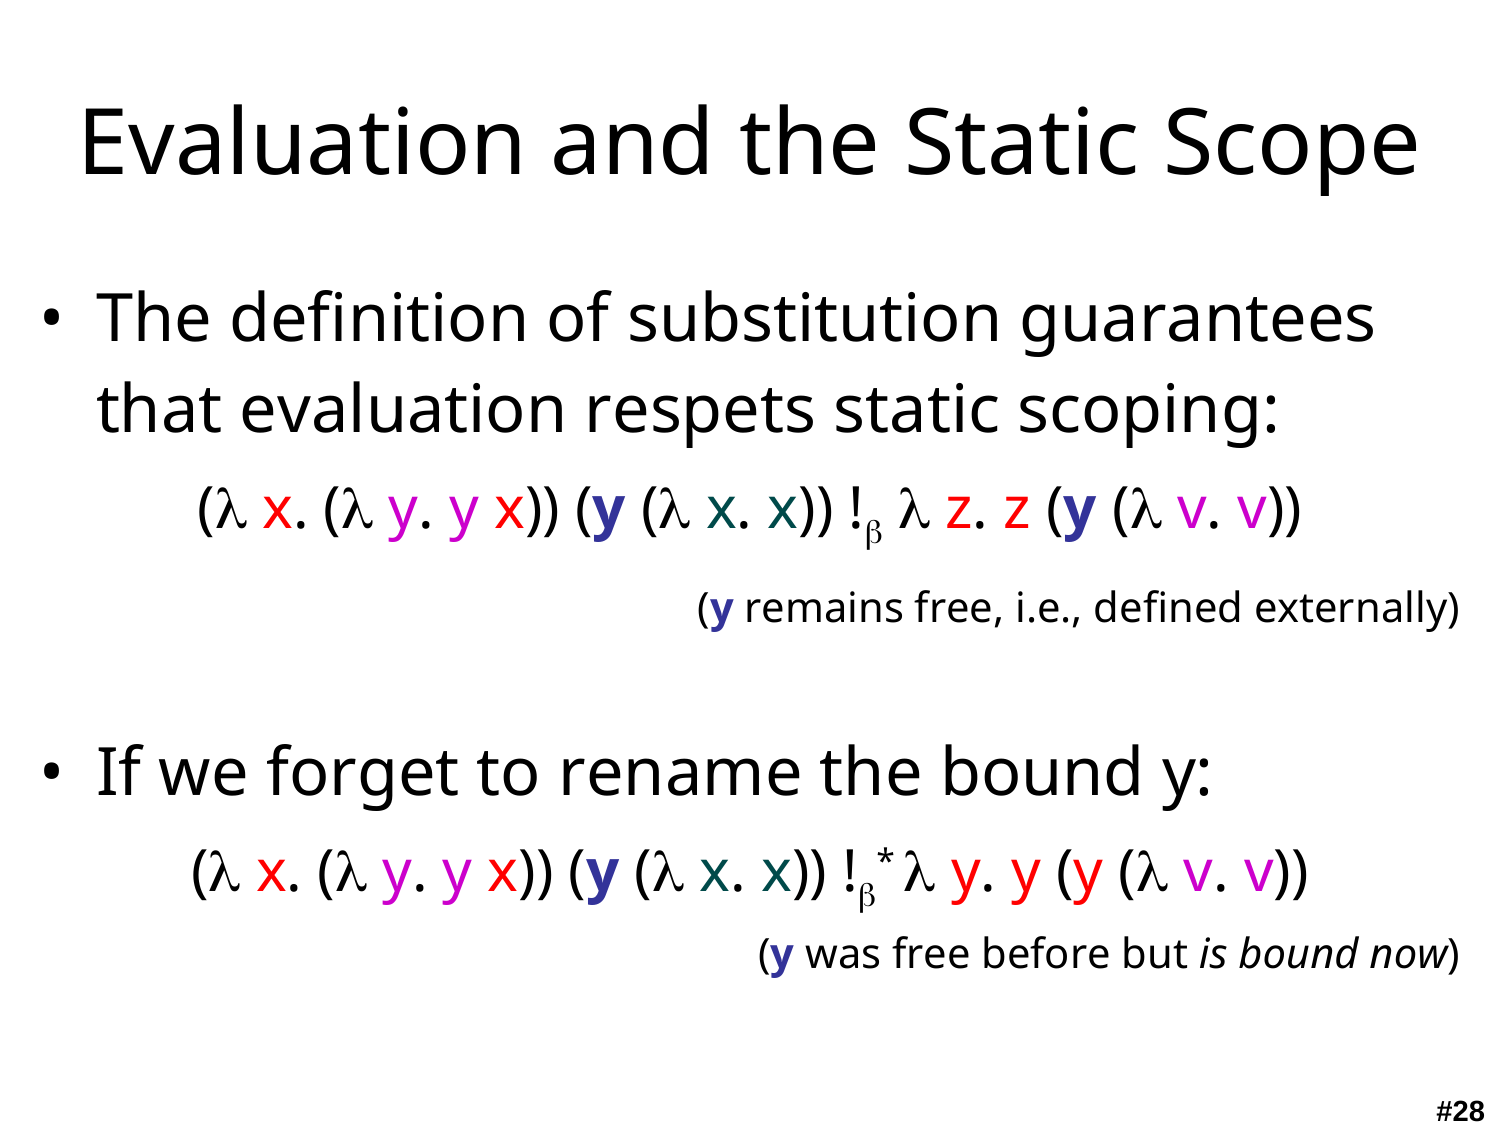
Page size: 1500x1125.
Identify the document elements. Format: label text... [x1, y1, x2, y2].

title Evaluation and the Static Scope [24, 45, 1476, 233]
list The definition of substitution guarantees that evaluation respets static scoping: ( x. ( y. y x)) (y ( x. x)) !  z. z (y ( v. v)) (y remains free, i.e., defined externally) If we forget to rename the bound y: ( x. ( y. y x)) (y ( x. x)) !*  y. y (y ( v. v)) (y was free before but is bound now) [24, 262, 1476, 1101]
